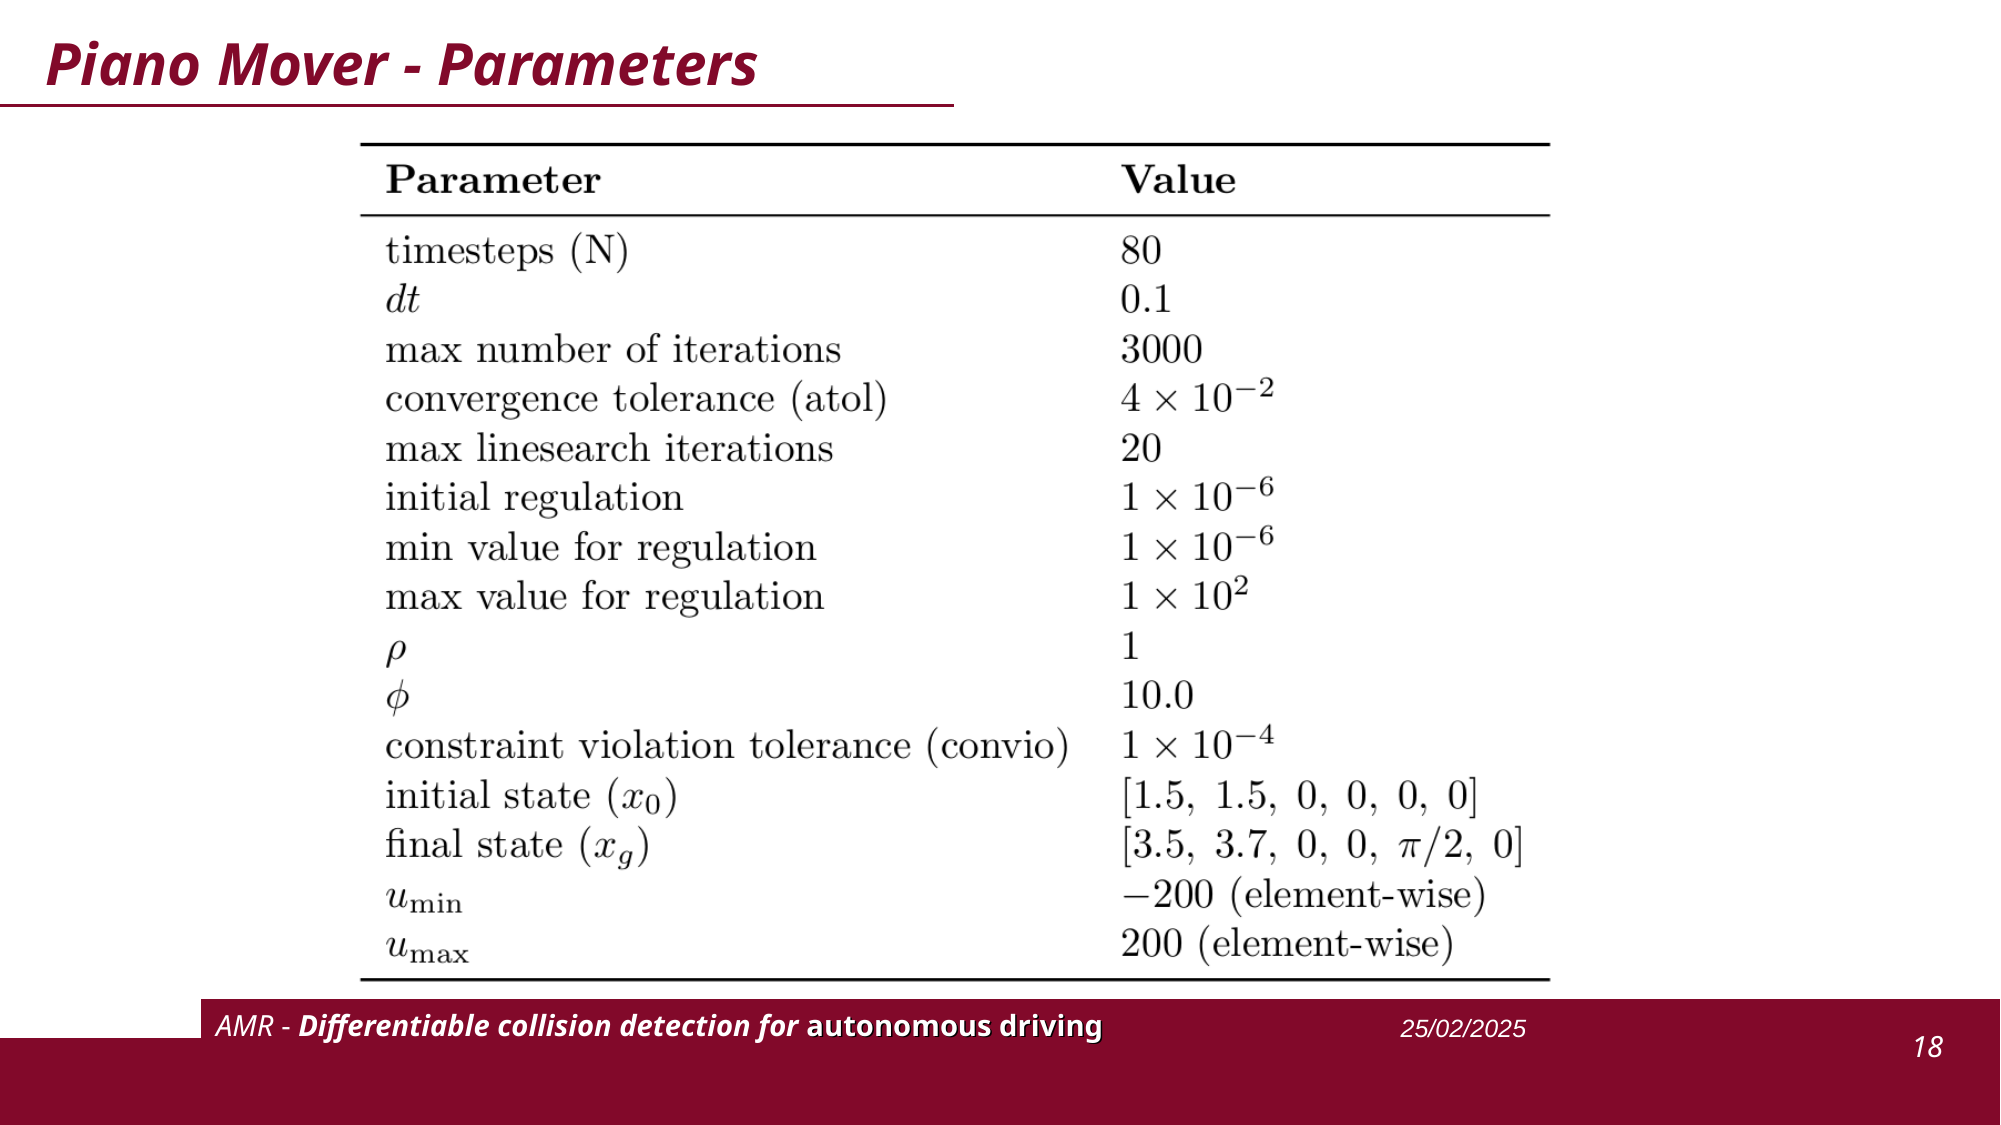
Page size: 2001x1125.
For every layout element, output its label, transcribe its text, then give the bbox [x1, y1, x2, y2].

text_box [0, 999, 2000, 1125]
text_box AMR - Differentiable collision detection for autonomous driving [201, 999, 1202, 1051]
text_box 18 [1896, 1020, 1966, 1072]
text_box Piano Mover - Parameters [30, 19, 1031, 106]
picture [333, 124, 1574, 997]
text_box 25/02/2025 [1385, 1004, 1589, 1050]
